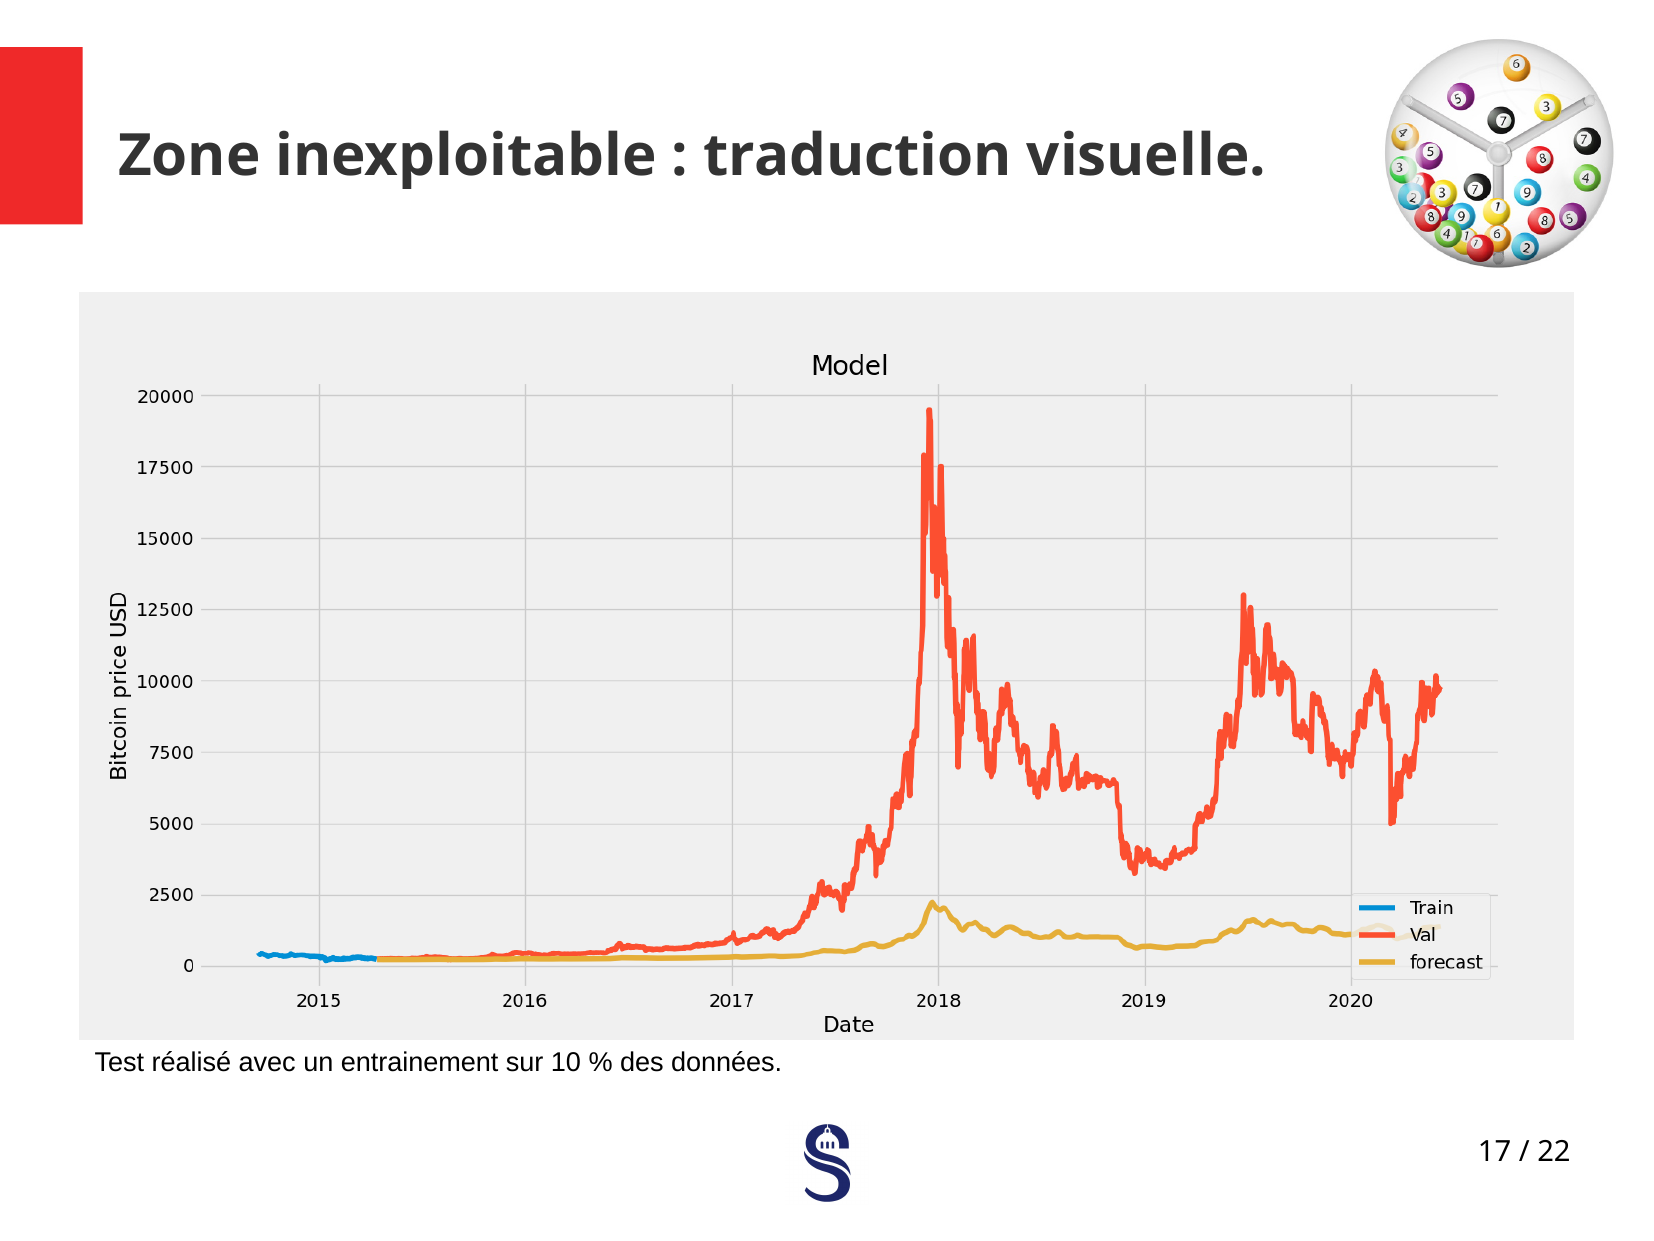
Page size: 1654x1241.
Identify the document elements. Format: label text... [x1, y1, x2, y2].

title Zone inexploitable : traduction visuelle. [118, 49, 1381, 257]
picture [79, 292, 1574, 1040]
picture [785, 1121, 869, 1205]
text_box Test réalisé avec un entrainement sur 10 % des données. [79, 1039, 969, 1115]
picture [1381, 35, 1616, 270]
